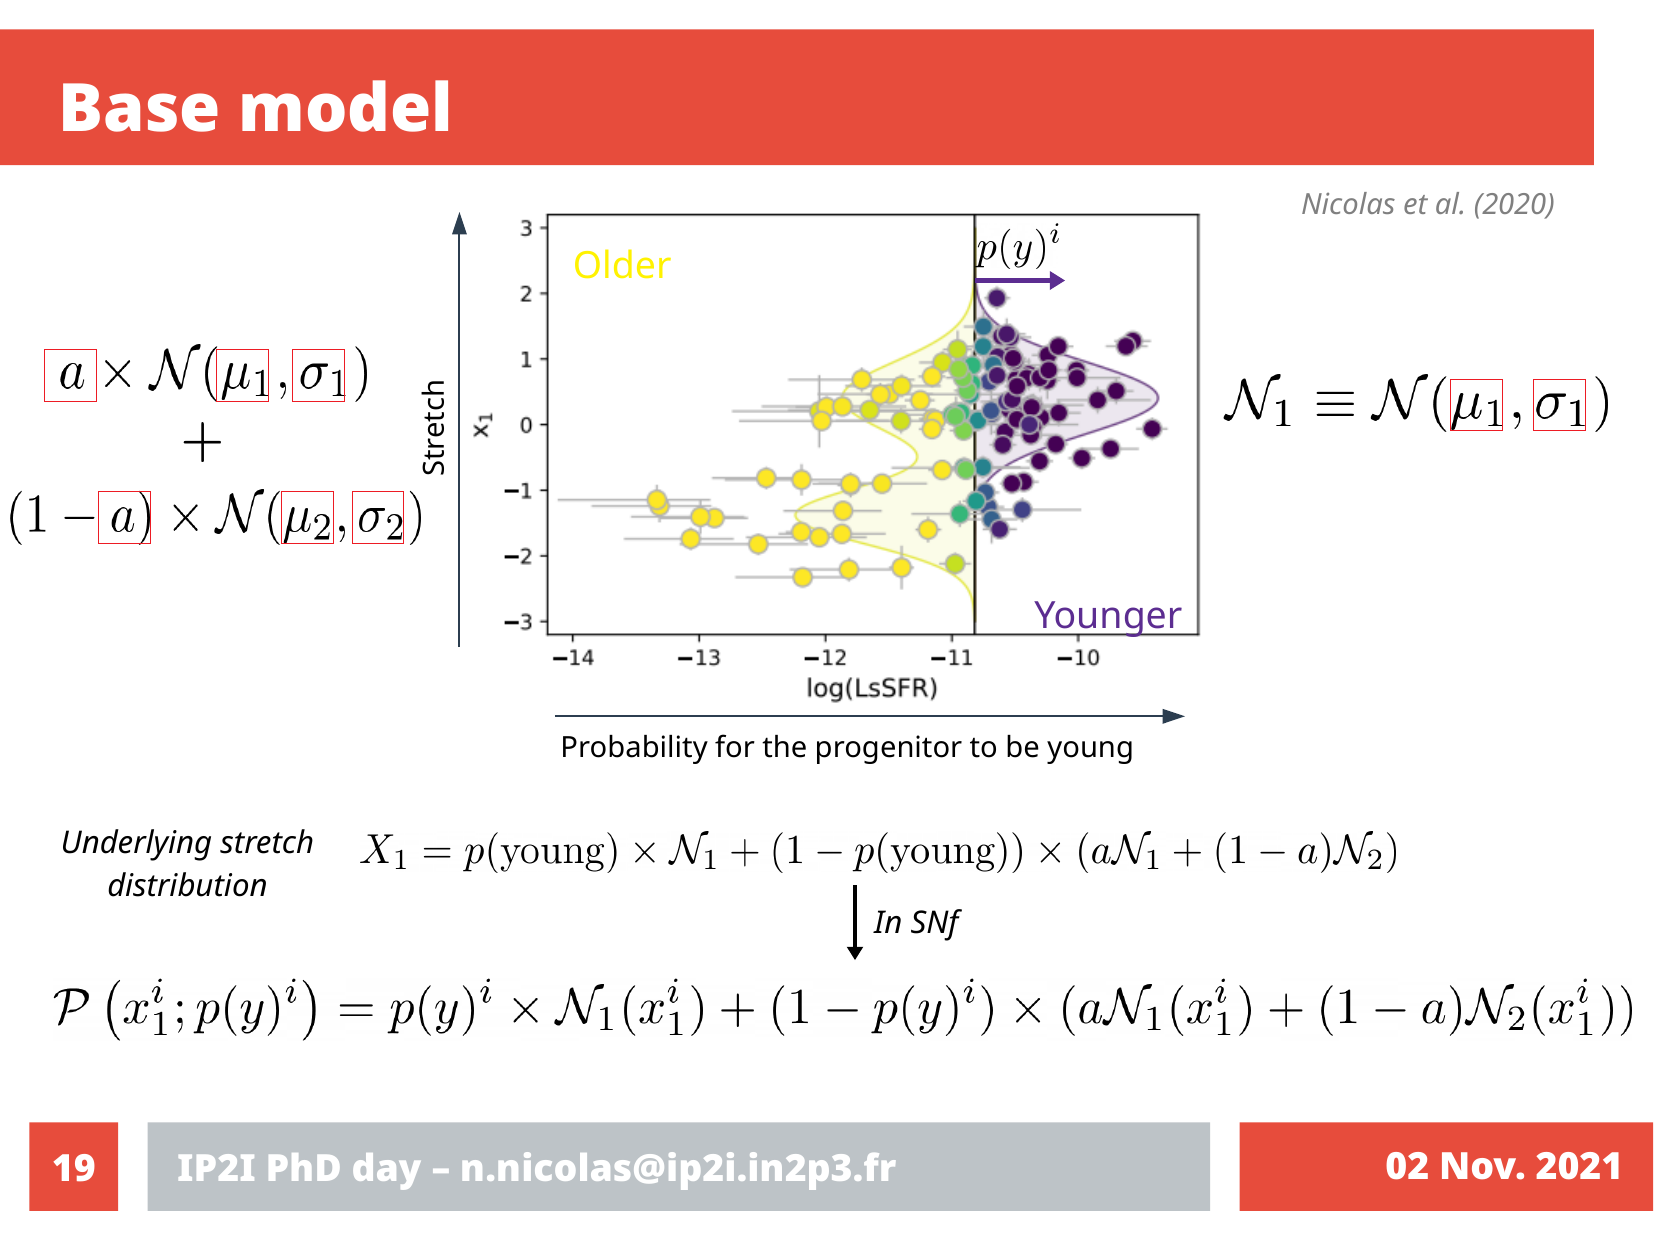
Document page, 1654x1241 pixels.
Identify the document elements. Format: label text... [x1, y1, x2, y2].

picture [60, 350, 96, 401]
picture [10, 489, 421, 545]
text_box Younger [1019, 581, 1201, 640]
picture [217, 350, 268, 401]
title Base model [58, 60, 1594, 151]
picture [293, 350, 344, 401]
picture [183, 422, 221, 462]
text_box Older [558, 231, 691, 290]
picture [1223, 374, 1608, 432]
text_box Stretch [405, 356, 455, 492]
text_box Nicolas et al. (2020) [1286, 176, 1612, 226]
text_box Probability for the progenitor to be young [545, 718, 1184, 768]
picture [455, 201, 1216, 720]
text_box In SNf [859, 892, 1025, 952]
picture [60, 344, 367, 402]
picture [53, 978, 1632, 1041]
text_box Underlying stretch distribution [15, 812, 361, 901]
picture [361, 831, 1396, 873]
